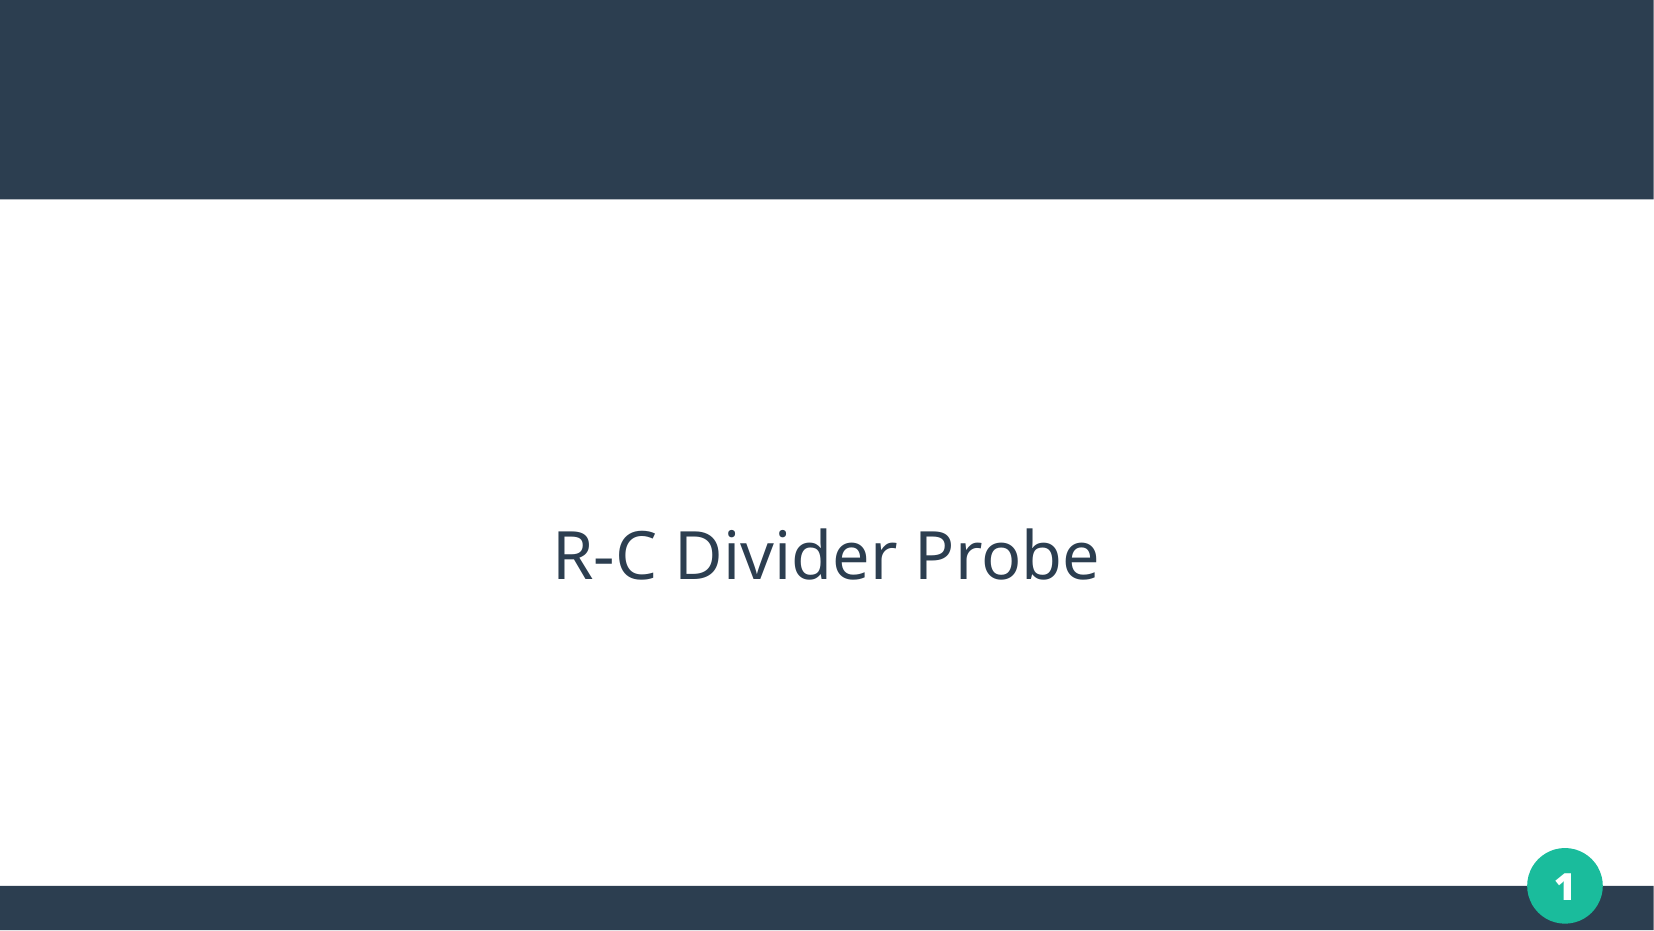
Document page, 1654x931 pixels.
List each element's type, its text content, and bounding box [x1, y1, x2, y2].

subtitle R-C Divider Probe [59, 243, 1595, 864]
